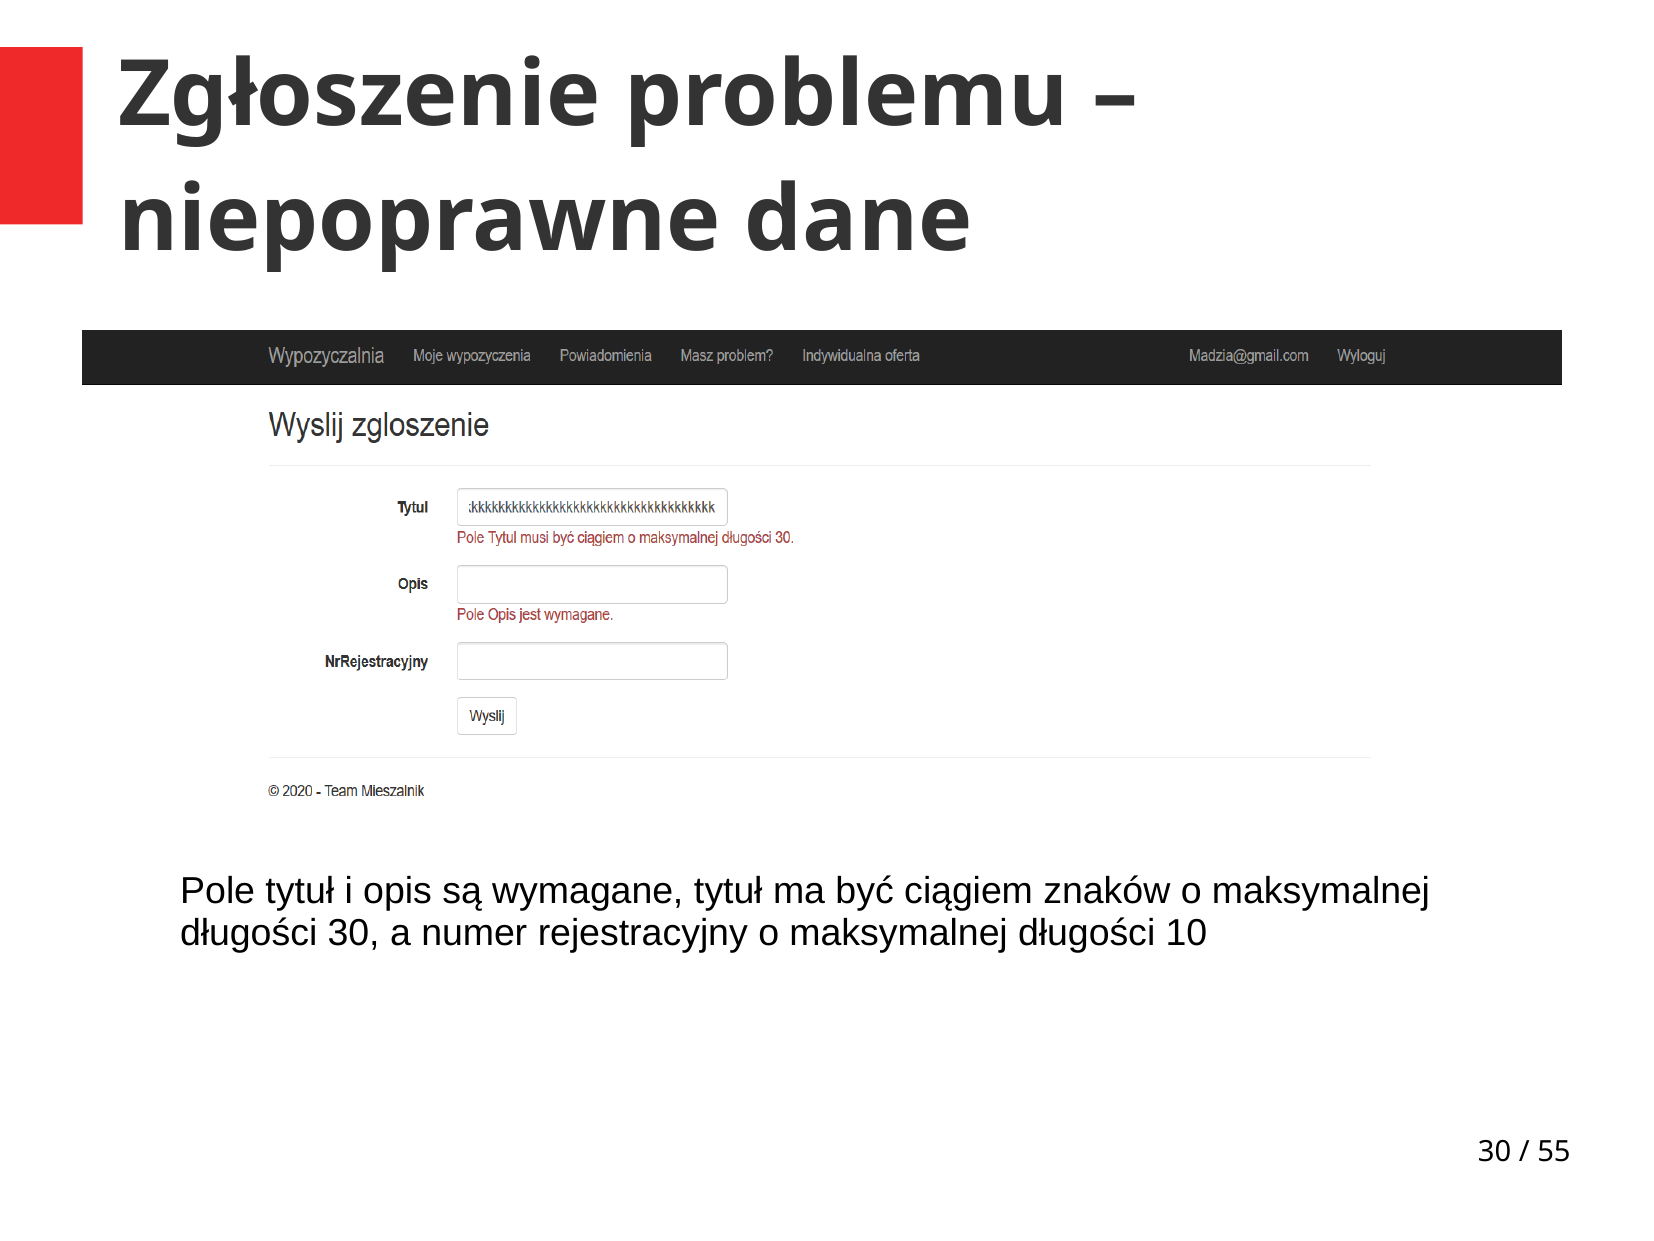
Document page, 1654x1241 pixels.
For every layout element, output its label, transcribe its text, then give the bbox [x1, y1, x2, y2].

picture [82, 330, 1562, 820]
text_box Pole tytuł i opis są wymagane, tytuł ma być ciągiem znaków o maksymalnej długości 30, a numer rejestracyjny o maksymalnej długości 10 [165, 862, 1512, 961]
title Zgłoszenie problemu – niepoprawne dane [118, 28, 1571, 278]
